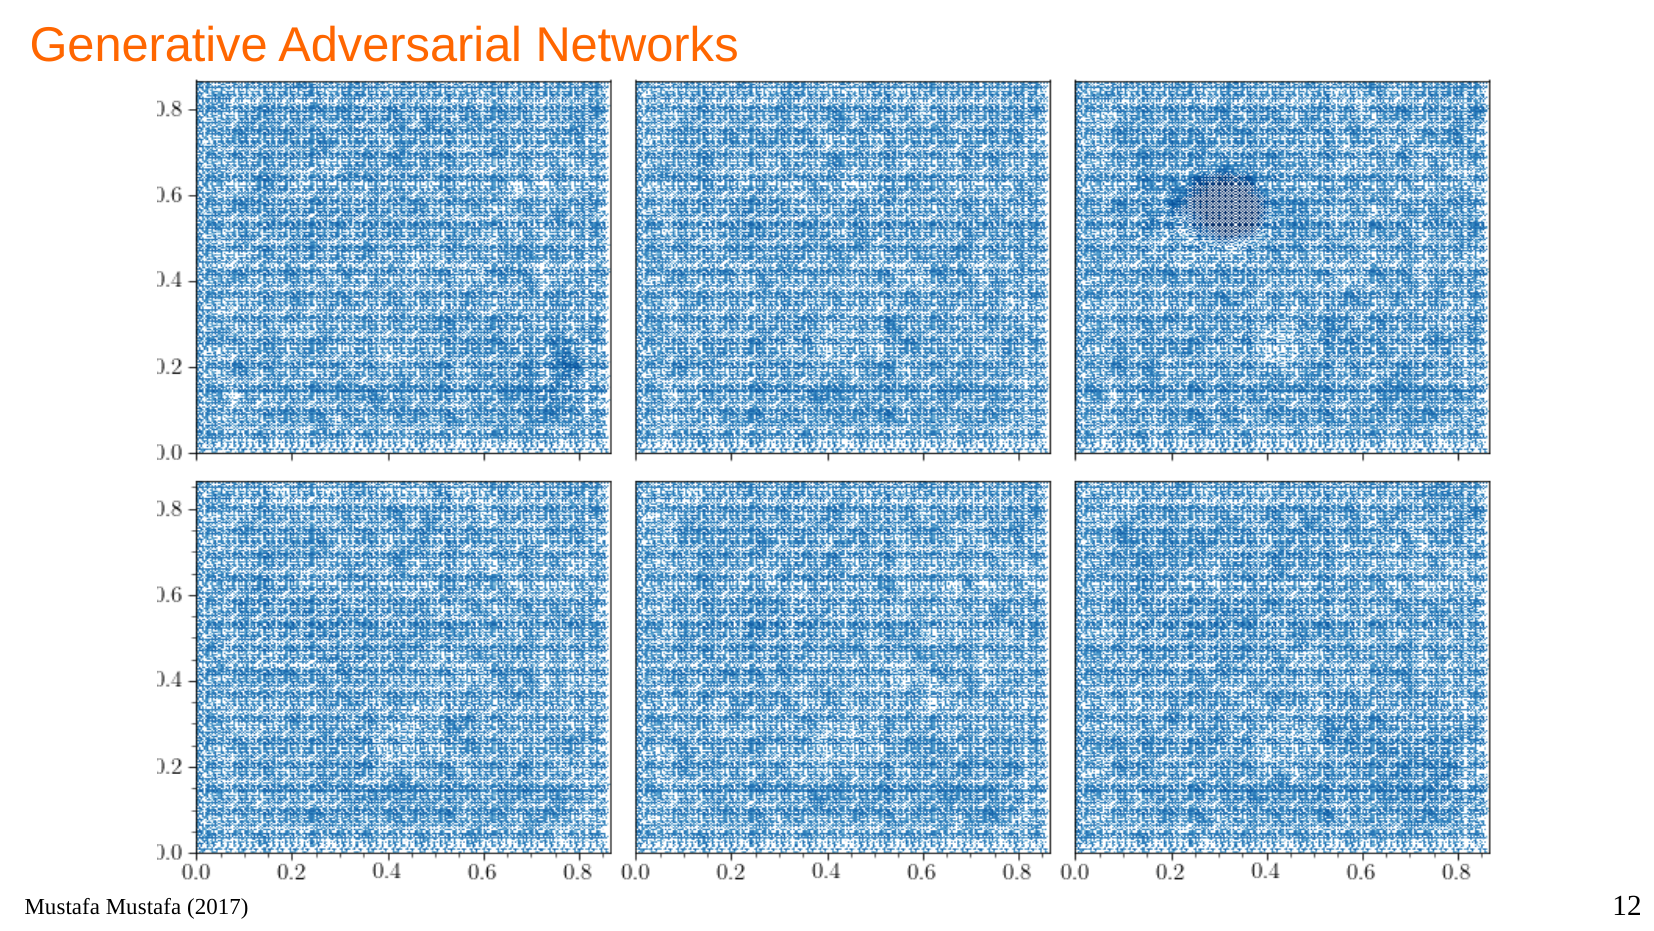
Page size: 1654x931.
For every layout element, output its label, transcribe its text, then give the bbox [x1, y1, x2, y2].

picture [157, 70, 1508, 881]
title Generative Adversarial Networks [29, 15, 1621, 74]
